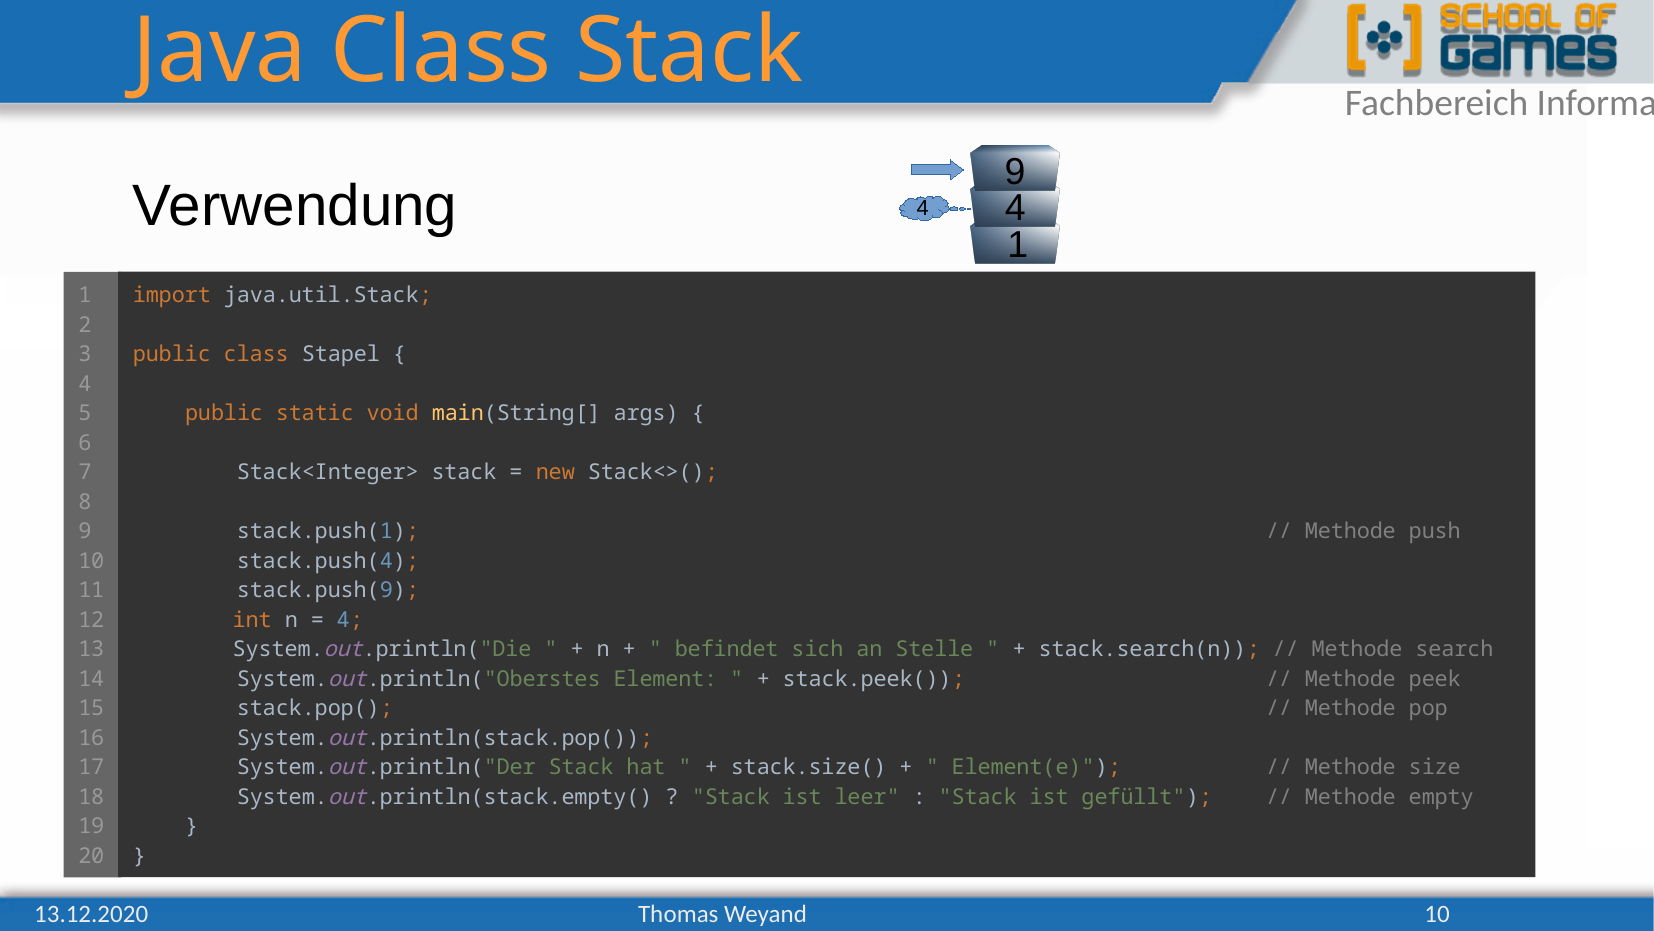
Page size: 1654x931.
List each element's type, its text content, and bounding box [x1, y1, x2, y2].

text_box 1 [992, 227, 1043, 273]
text_box Thomas Weyand [449, 888, 997, 931]
picture [1644, 107, 1651, 113]
text_box import java.util.Stack; public class Stapel { public static void main(String[] args) { Stack<Integer> stack = new Stack<>(); stack.push(1); // Methode push stack.push(4); stack.push(9); int n = 4; System.out.println("Die " + n + " befindet sich an Stelle " + stack.search(n)); // Methode search System.out.println("Oberstes Element: " + stack.peek()); // Methode peek stack.pop(); // Methode pop System.out.println(stack.pop()); System.out.println("Der Stack hat " + stack.size() + " Element(e)"); // Methode size System.out.println(stack.empty() ? "Stack ist leer" : "Stack ist gefüllt"); // Methode empty } } [118, 271, 1536, 862]
text_box [923, 91, 1004, 149]
text_box 13.12.2020 [19, 888, 352, 931]
picture [1274, 0, 1654, 191]
text_box 9 [989, 142, 1040, 200]
text_box Verwendung [118, 165, 473, 246]
text_box <Foliennummer> [1132, 888, 1465, 931]
text_box [911, 159, 964, 180]
text_box Java Class Stack [118, 0, 1145, 142]
text_box 1 2 3 4 5 6 7 8 9 10 11 12 13 14 15 16 17 18 19 20 [63, 271, 118, 862]
text_box 4 [899, 196, 958, 221]
text_box 4 [990, 191, 1041, 236]
